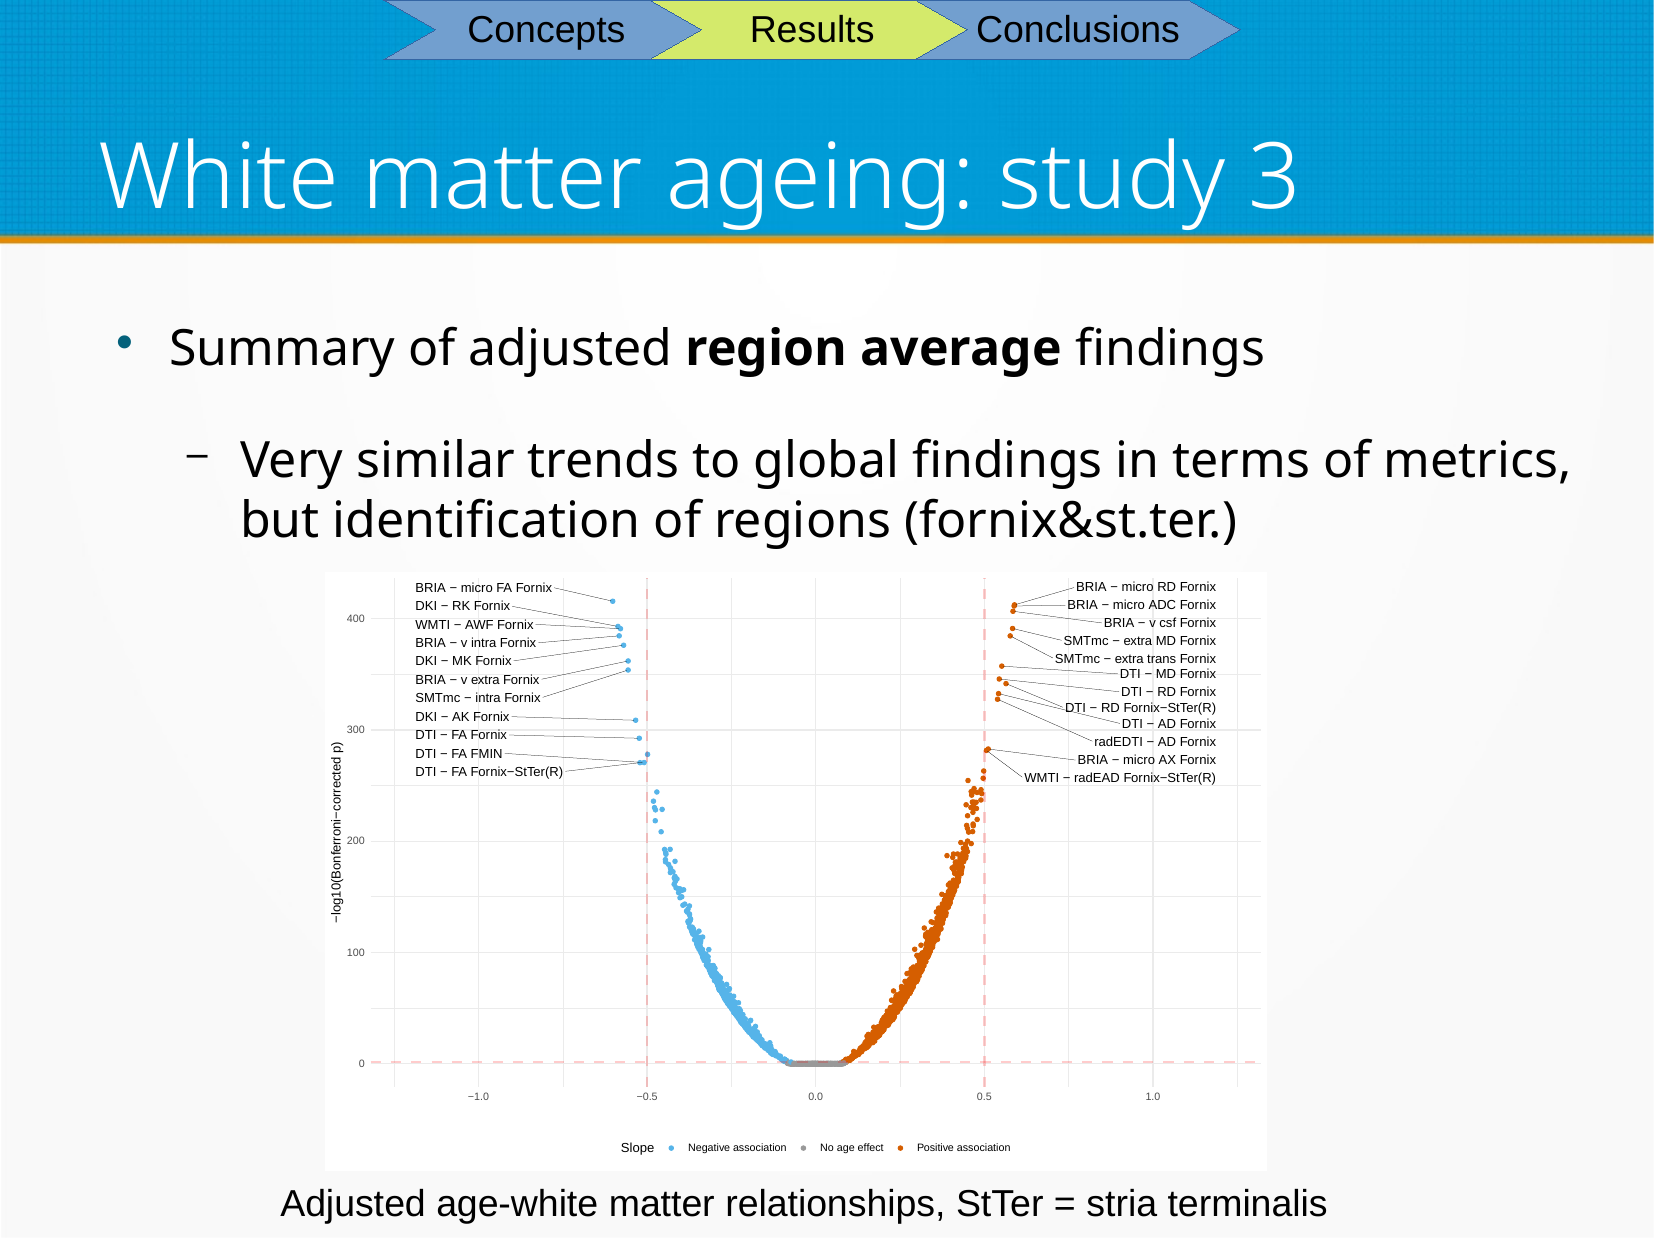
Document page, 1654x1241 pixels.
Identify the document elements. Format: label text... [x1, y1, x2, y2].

list Summary of adjusted region average findings Very similar trends to global findings in terms of metrics, but identification of regions (fornix&st.ter.) [98, 315, 1625, 621]
picture [0, 233, 1654, 1241]
text_box Results [649, 0, 966, 60]
text_box Concepts [383, 0, 700, 60]
title White matter ageing: study 3 [98, 19, 1654, 227]
text_box Adjusted age-white matter relationships, StTer = stria terminalis [265, 1171, 1410, 1241]
text_box Conclusions [915, 0, 1241, 60]
